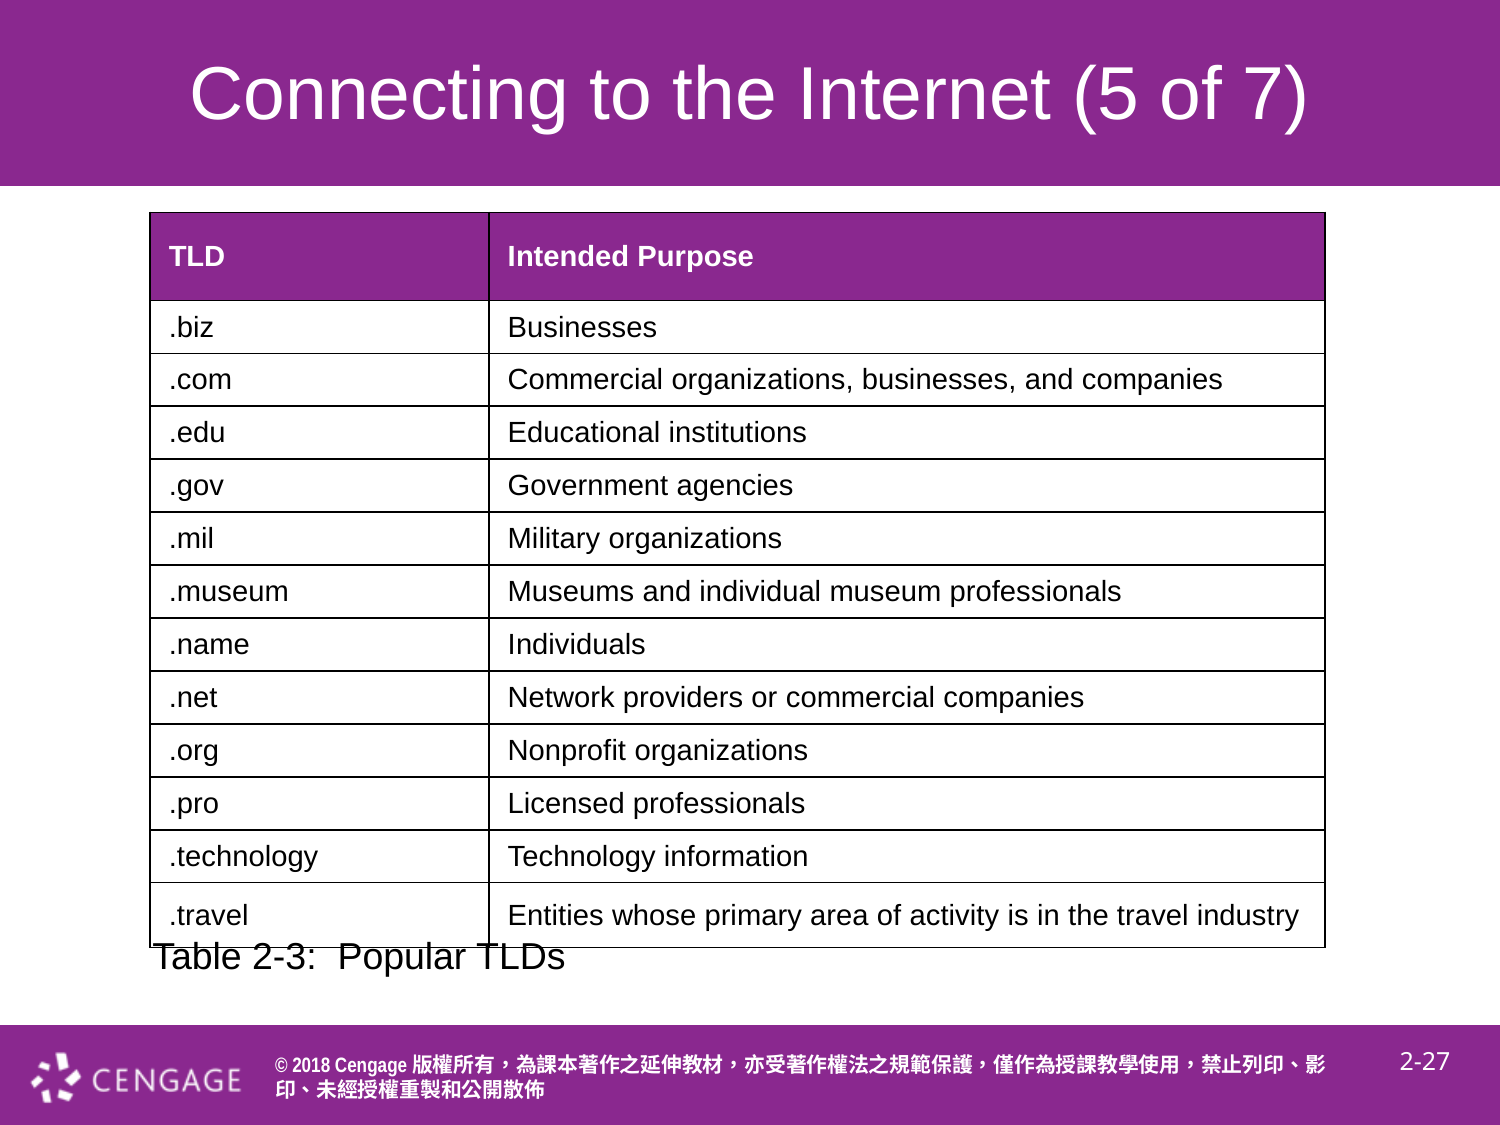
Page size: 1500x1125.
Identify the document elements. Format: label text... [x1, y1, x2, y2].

table_cell .travel [151, 883, 488, 924]
table_header TLD [151, 213, 488, 300]
table_cell Individuals [490, 619, 1324, 670]
table_cell .pro [151, 778, 488, 829]
table_cell Museums and individual museum professionals [490, 566, 1324, 617]
table_cell Licensed professionals [490, 778, 1324, 829]
table_cell .net [151, 672, 488, 723]
table_cell .mil [151, 513, 488, 564]
table_cell .com [151, 354, 488, 405]
table_cell Network providers or commercial companies [490, 672, 1324, 723]
table_cell .name [151, 619, 488, 670]
table_cell .gov [151, 460, 488, 511]
table_cell Military organizations [490, 513, 1324, 564]
table_cell Educational institutions [490, 407, 1324, 458]
list Table 2-3: Popular TLDs [137, 924, 788, 988]
table_cell Businesses [490, 301, 1324, 353]
table_cell .biz [151, 301, 488, 353]
table_cell .museum [151, 566, 488, 617]
table_cell Nonprofit organizations [490, 725, 1324, 776]
table_cell .edu [151, 407, 488, 458]
picture [21, 1043, 246, 1111]
table_cell Government agencies [490, 460, 1324, 511]
table_header Intended Purpose [490, 213, 1324, 300]
table_cell Commercial organizations, businesses, and companies [490, 354, 1324, 405]
table_cell Entities whose primary area of activity is in the travel industry [490, 883, 1324, 947]
table_cell Technology information [490, 831, 1324, 882]
title Connecting to the Internet (5 of 7) [7, 4, 1493, 175]
table_cell .org [151, 725, 488, 776]
table_cell .technology [151, 831, 488, 882]
